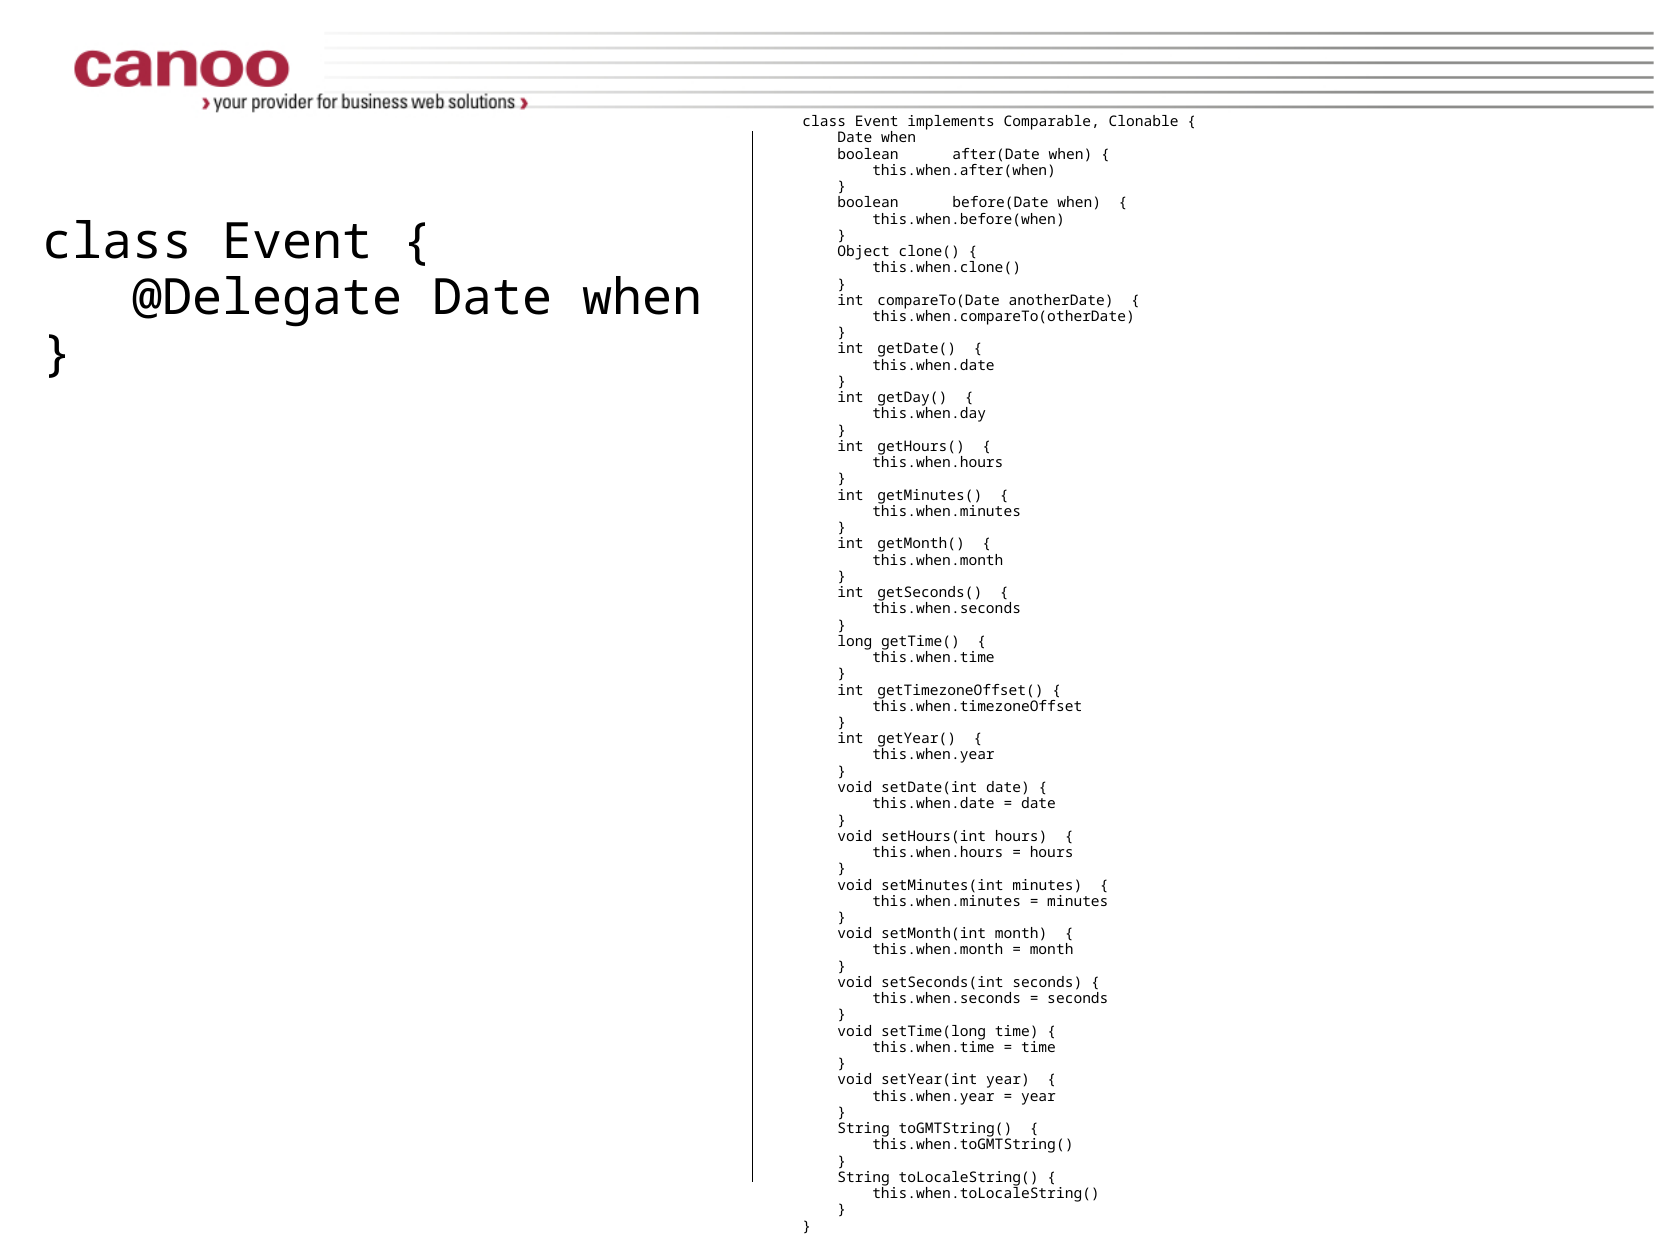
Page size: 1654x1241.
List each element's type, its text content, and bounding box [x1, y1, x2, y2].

picture [0, 0, 1654, 166]
text_box class Event implements Comparable, Clonable { Date when boolean after(Date when) { this.when.after(when) } boolean before(Date when) { this.when.before(when) } Object clone() { this.when.clone() } int compareTo(Date anotherDate) { this.when.compareTo(otherDate) } int getDate() { this.when.date } int getDay() { this.when.day } int getHours() { this.when.hours } int getMinutes() { this.when.minutes } int getMonth() { this.when.month } int getSeconds() { this.when.seconds } long getTime() { this.when.time } int getTimezoneOffset() { this.when.timezoneOffset } int getYear() { this.when.year } void setDate(int date) { this.when.date = date } void setHours(int hours) { this.when.hours = hours } void setMinutes(int minutes) { this.when.minutes = minutes } void setMonth(int month) { this.when.month = month } void setSeconds(int seconds) { this.when.seconds = seconds } void setTime(long time) { this.when.time = time } void setYear(int year) { this.when.year = year } String toGMTString() { this.when.toGMTString() } String toLocaleString() { this.when.toLocaleString() } } [787, 106, 1613, 1241]
text_box class Event { @Delegate Date when } [27, 206, 787, 1182]
